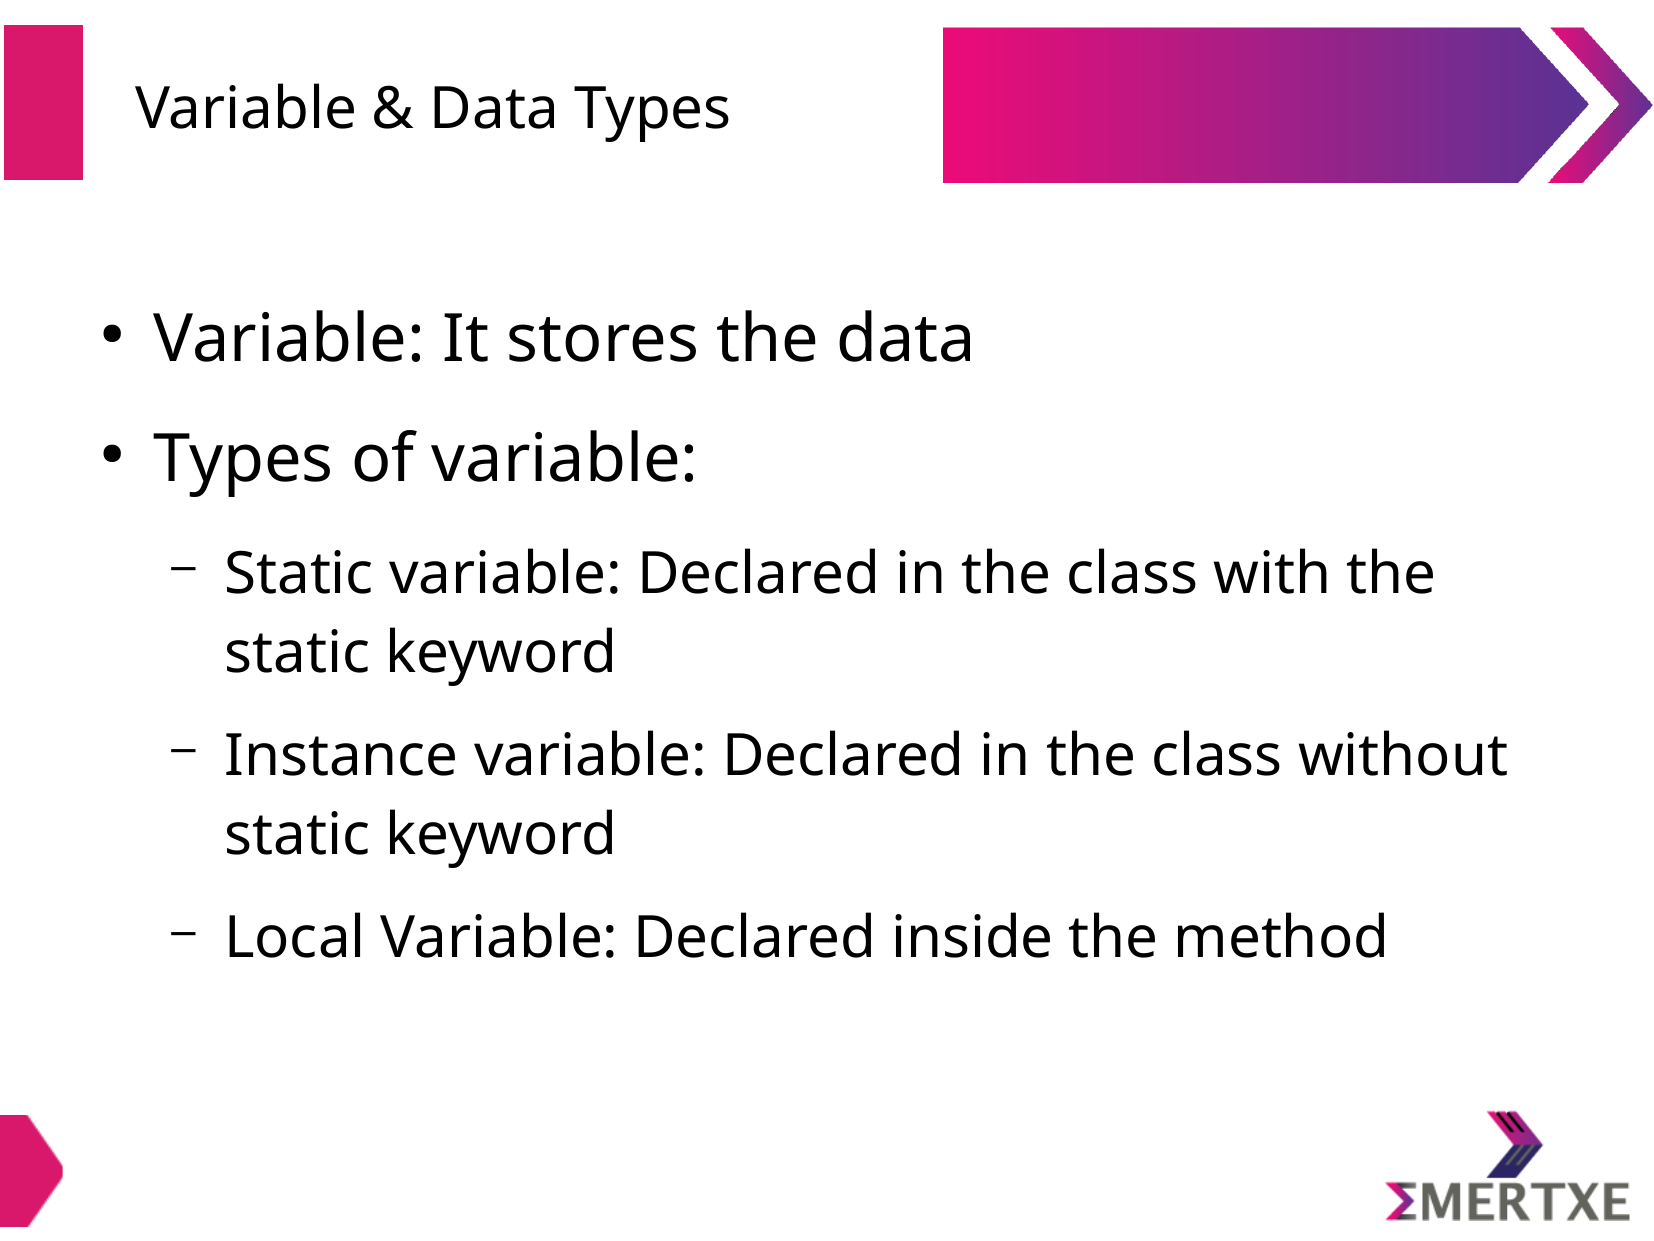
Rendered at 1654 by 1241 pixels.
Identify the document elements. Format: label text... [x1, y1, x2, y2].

picture [1385, 1107, 1631, 1221]
picture [1571, 27, 1653, 183]
title Variable & Data Types [135, 2, 1571, 210]
list Variable: It stores the data Types of variable: Static variable: Declared in the class with the static keyword Instance variable: Declared in the class without static keyword Local Variable: Declared inside the method [82, 290, 1571, 1010]
